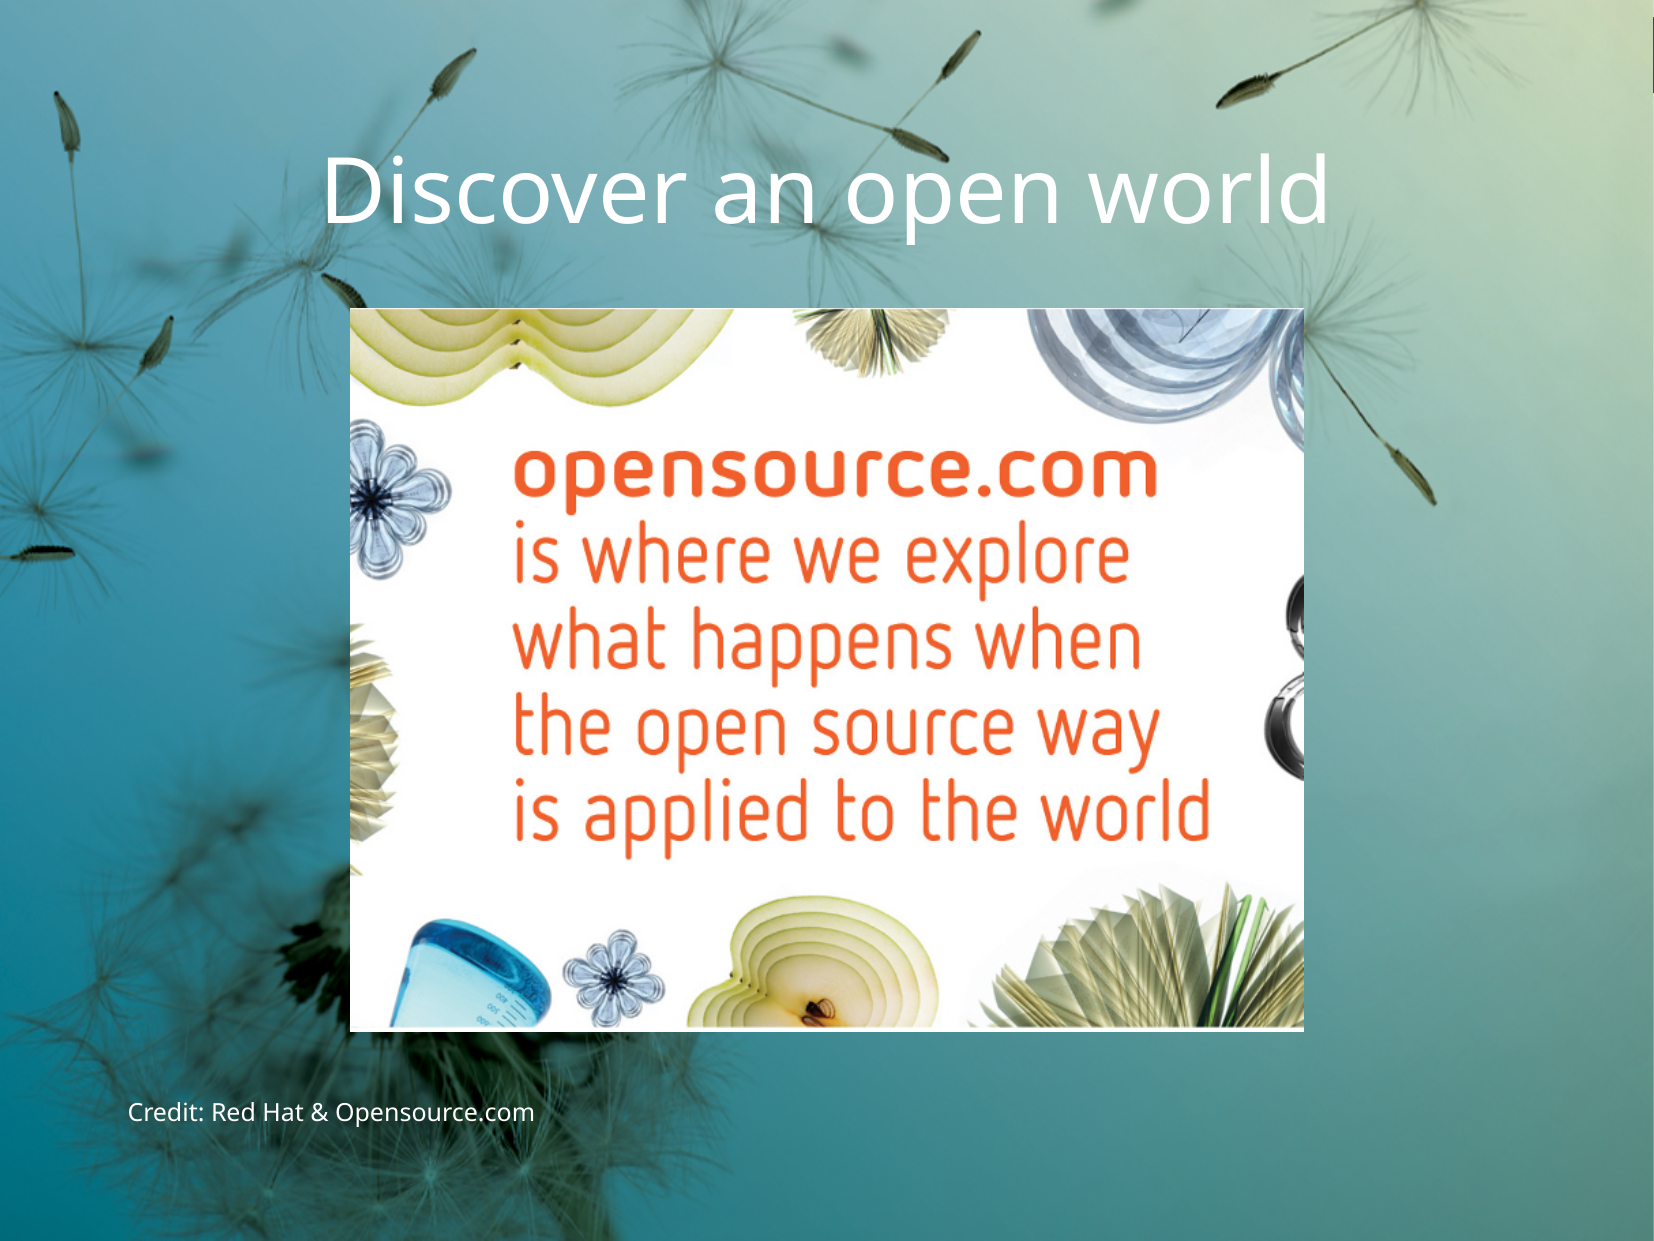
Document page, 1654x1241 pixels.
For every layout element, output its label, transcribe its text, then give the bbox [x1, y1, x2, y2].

text_box Credit: Red Hat & Opensource.com [112, 1087, 560, 1128]
title Discover an open world [82, 84, 1571, 292]
picture [0, 0, 1654, 1241]
